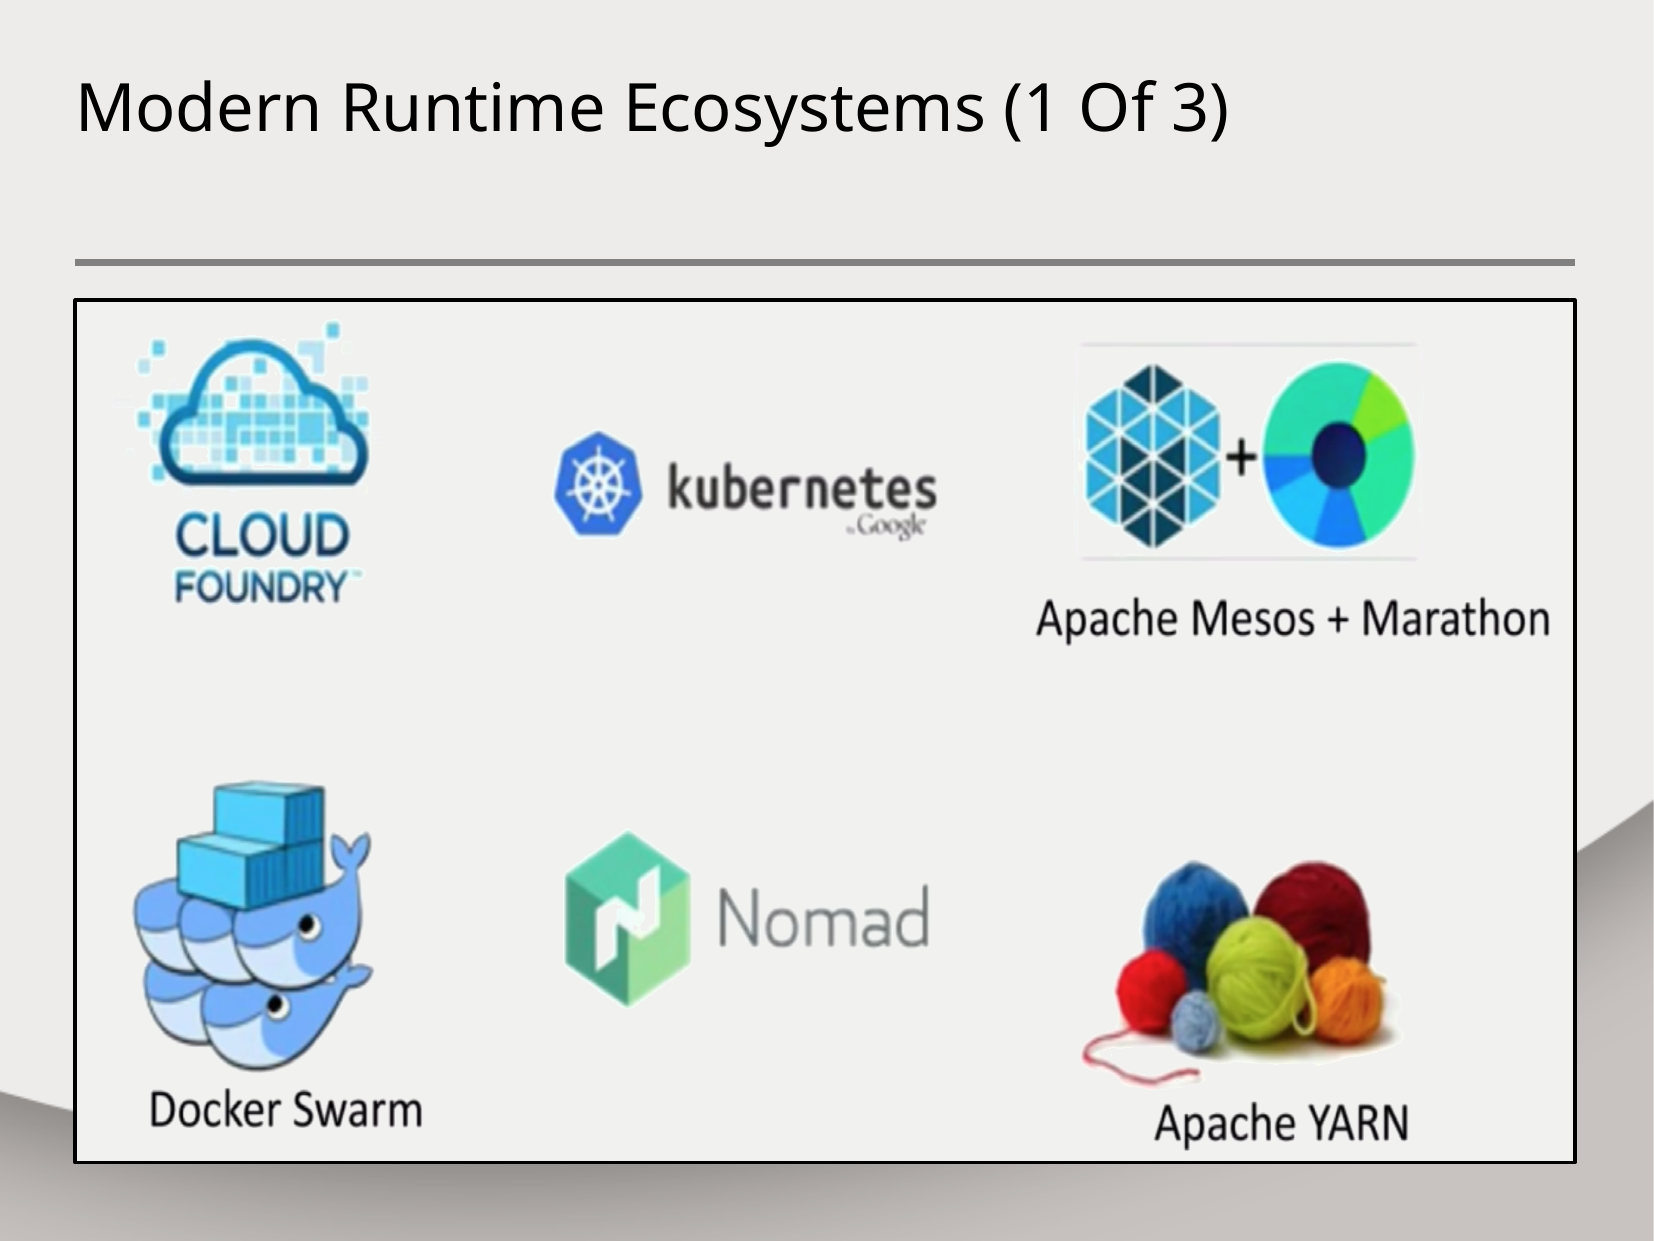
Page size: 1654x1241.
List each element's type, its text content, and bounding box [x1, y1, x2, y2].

picture [0, 0, 1654, 1241]
title Modern Runtime Ecosystems (1 Of 3) [75, 75, 1576, 226]
